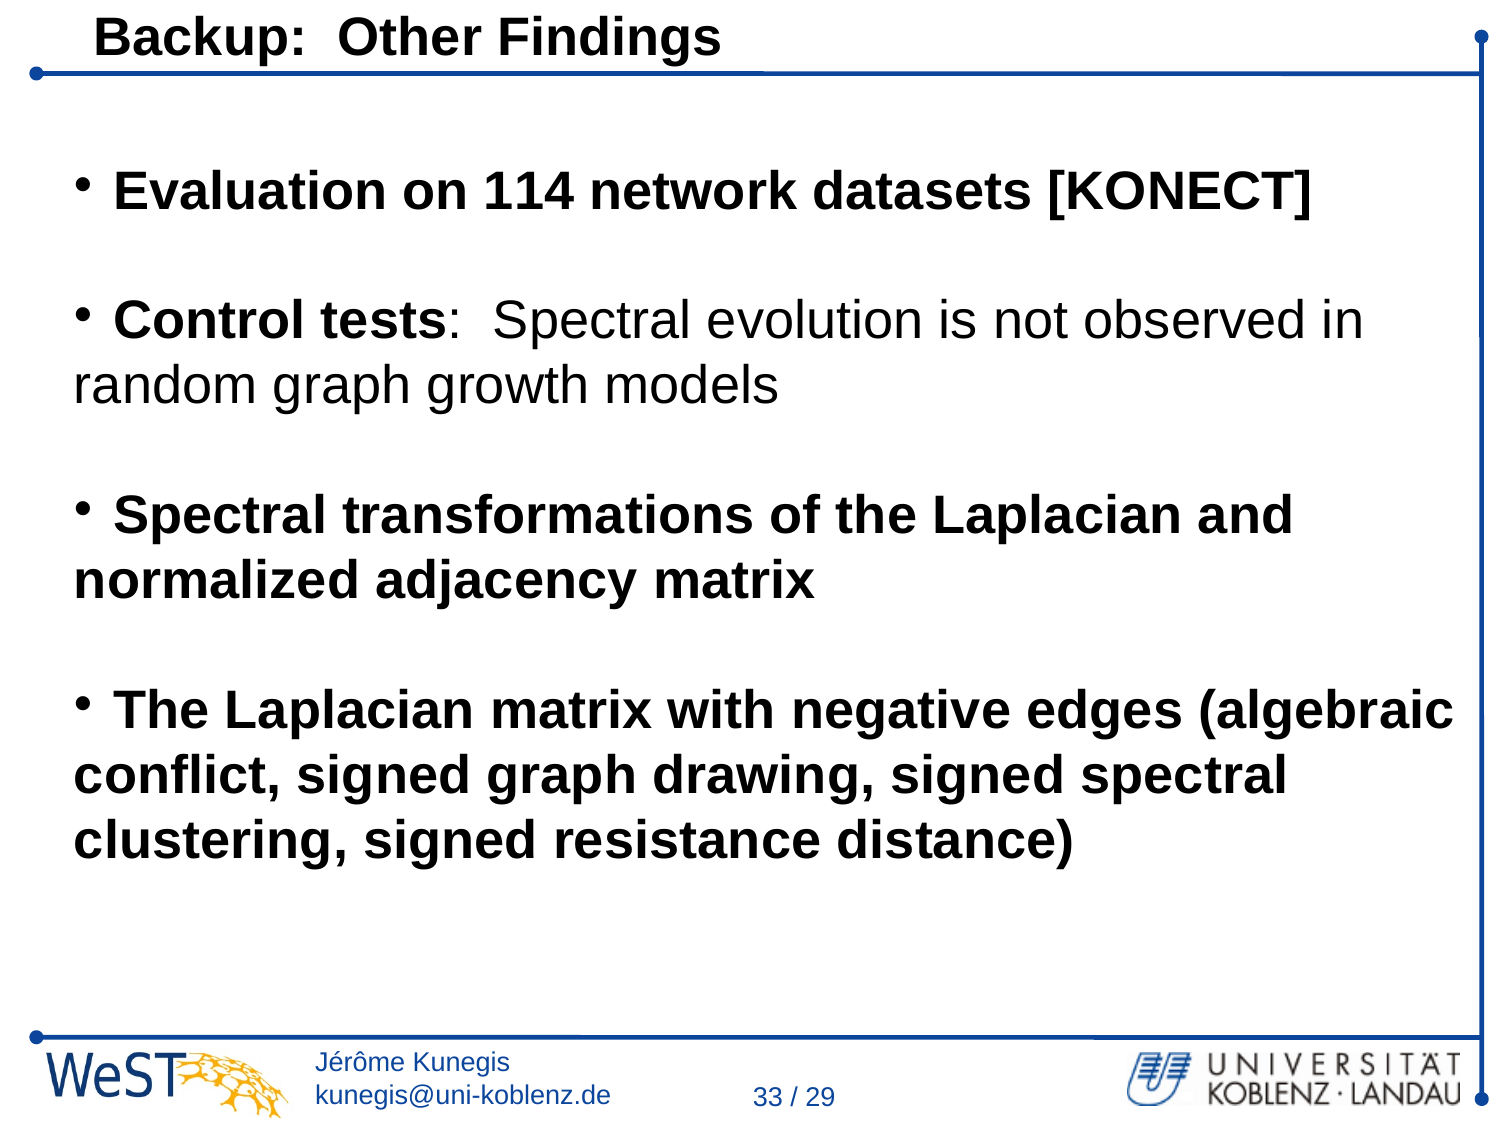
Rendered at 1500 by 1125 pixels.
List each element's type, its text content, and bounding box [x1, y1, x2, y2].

text_box Evaluation on 114 network datasets [KONECT] Control tests: Spectral evolution is not observed in random graph growth models Spectral transformations of the Laplacian and normalized adjacency matrix The Laplacian matrix with negative edges (algebraic conflict, signed graph drawing, signed spectral clustering, signed resistance distance) [59, 147, 1477, 1073]
picture [1127, 1073, 1460, 1106]
text_box Backup: Other Findings [78, 0, 1477, 74]
picture [41, 1046, 302, 1118]
